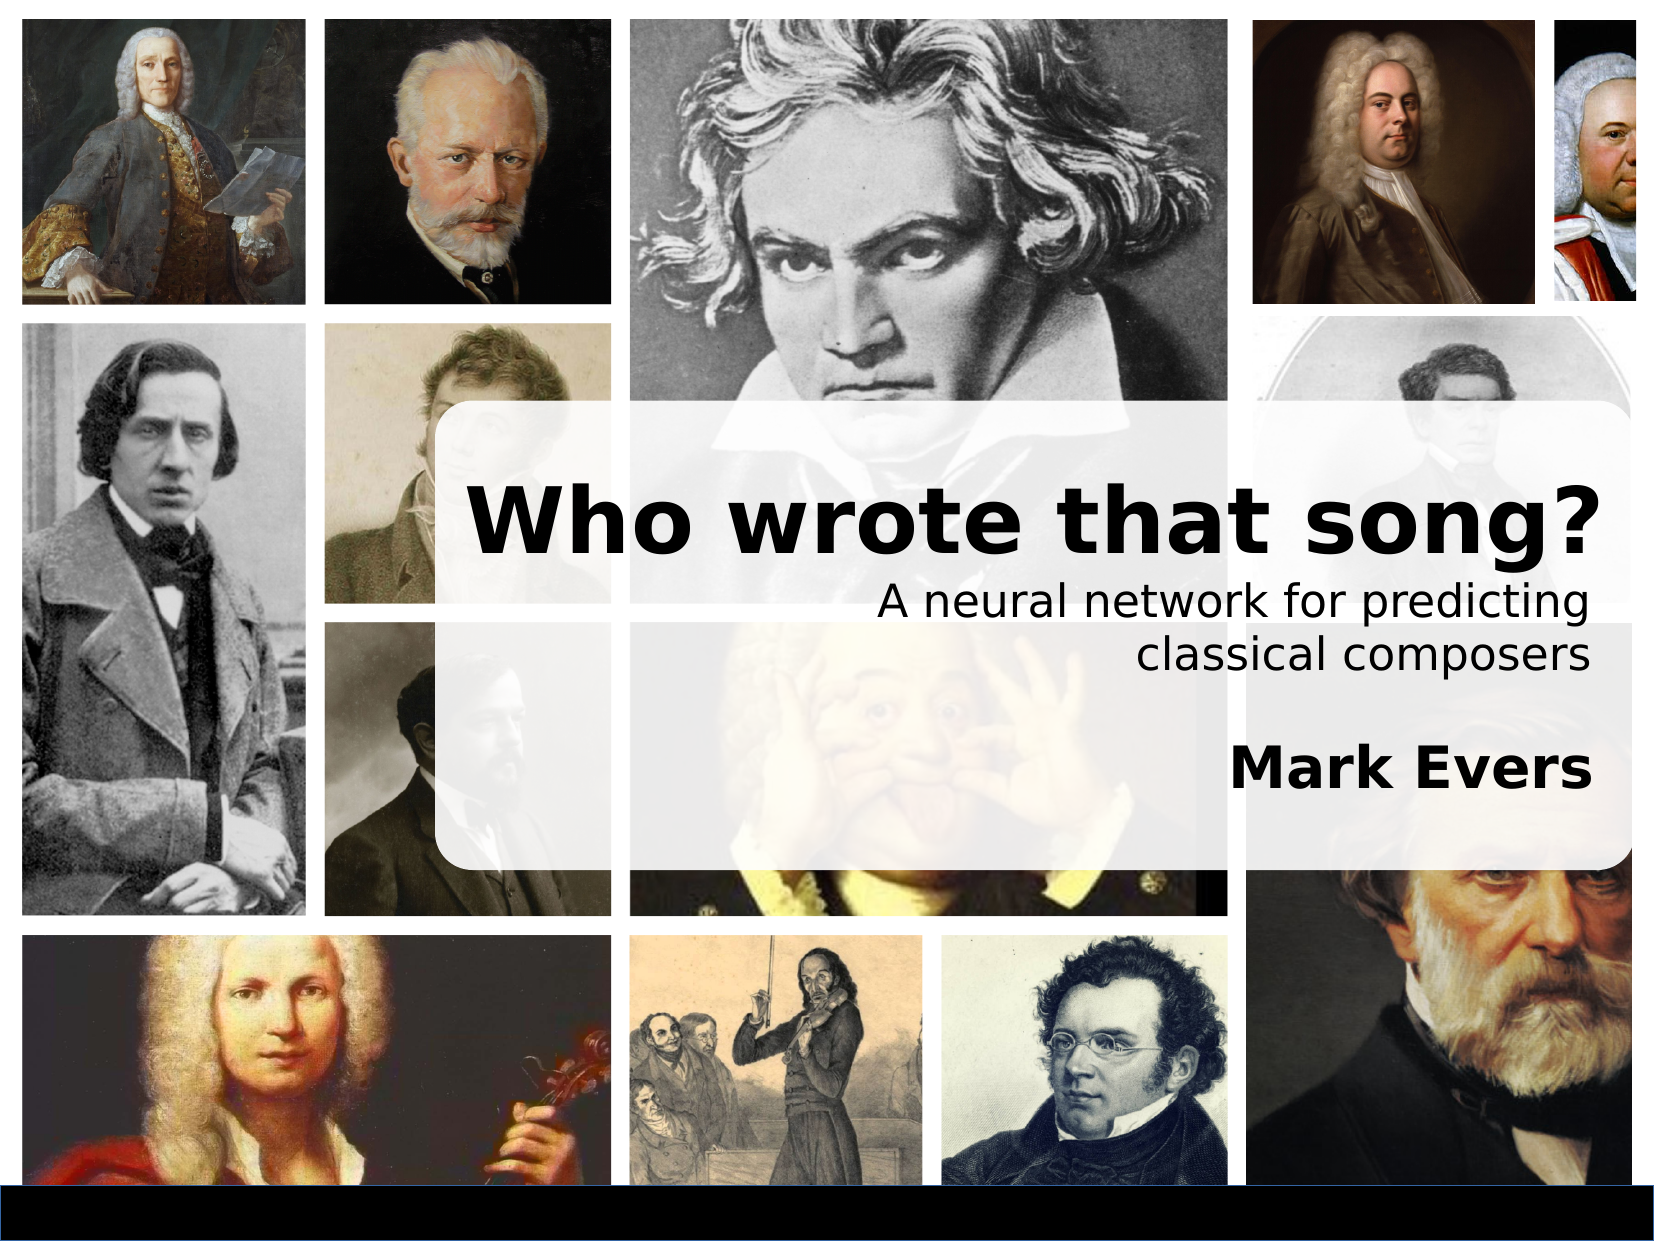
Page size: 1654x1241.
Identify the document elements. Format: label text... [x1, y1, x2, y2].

picture [4, 0, 1632, 1185]
subtitle Who wrote that song? A neural network for predicting classical composers Mark Evers [435, 400, 1636, 871]
picture [1554, 20, 1637, 301]
picture [1252, 316, 1631, 400]
